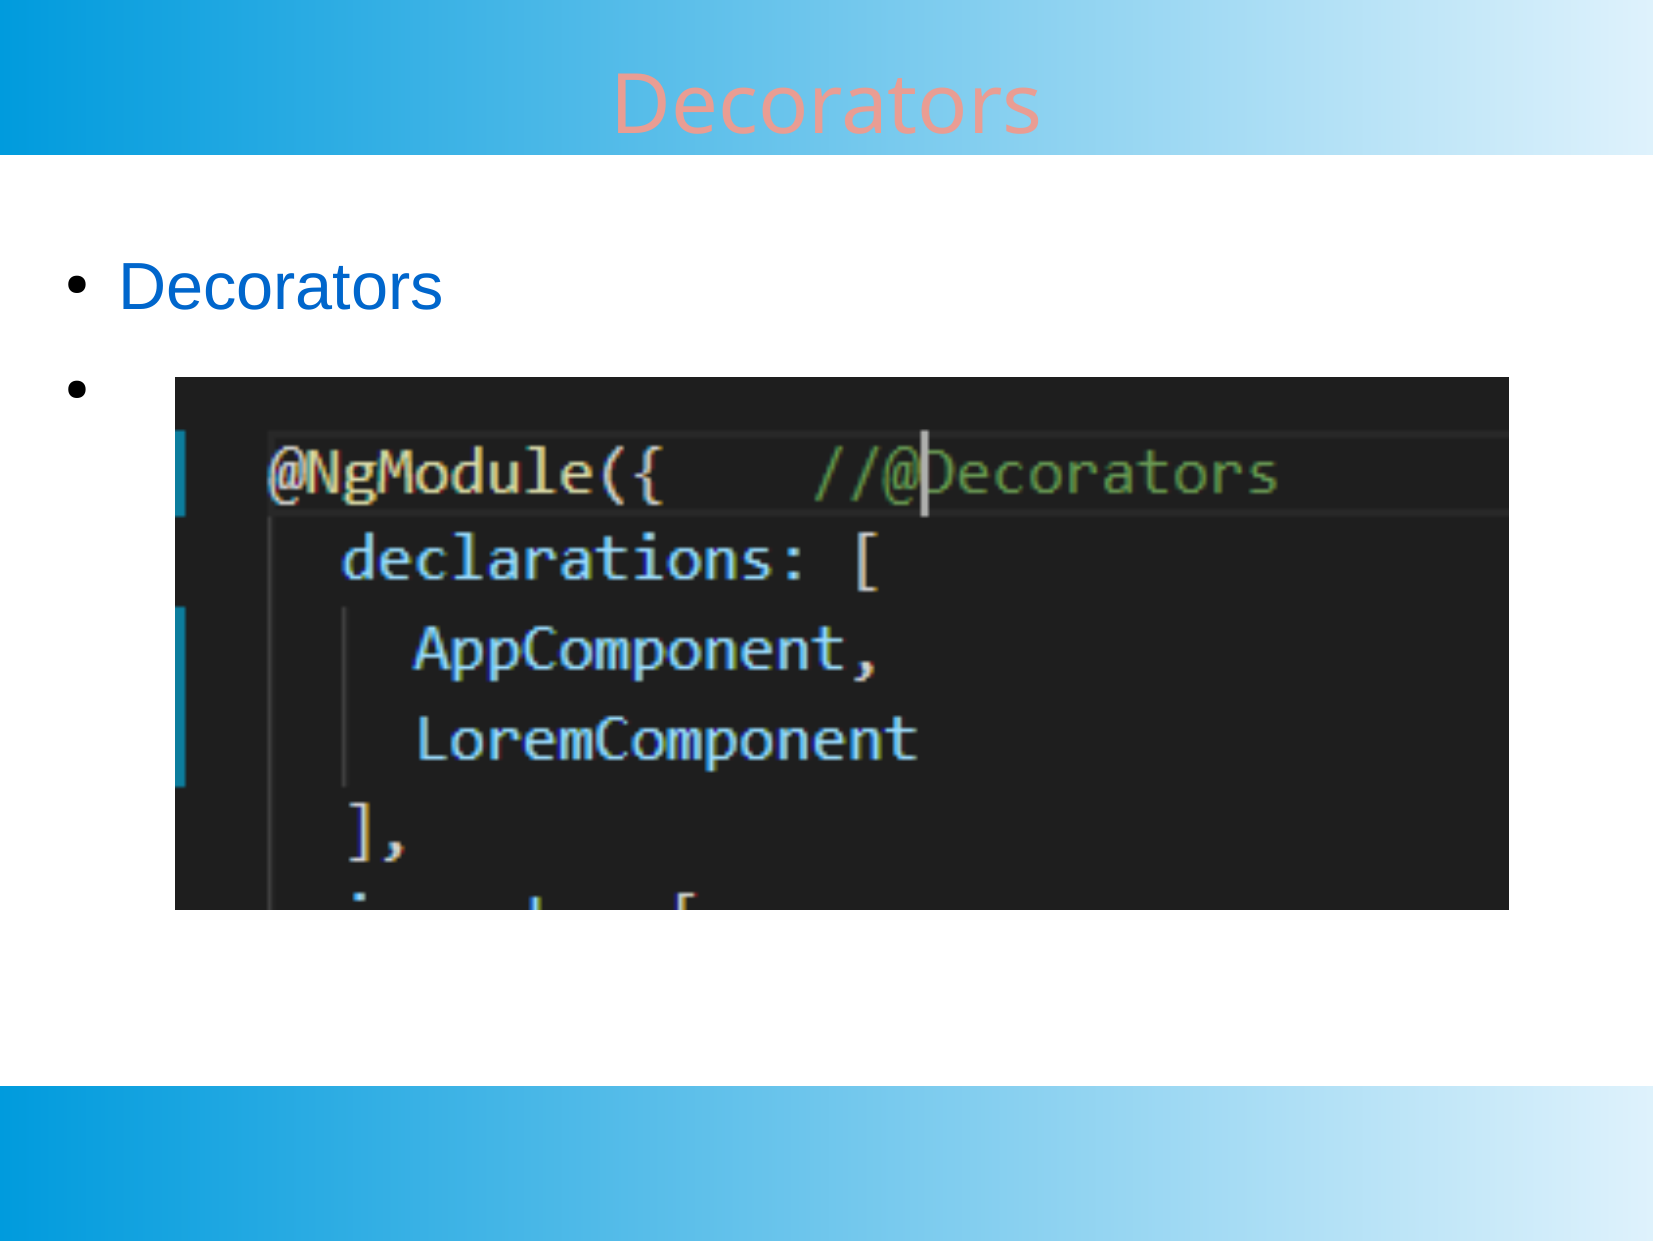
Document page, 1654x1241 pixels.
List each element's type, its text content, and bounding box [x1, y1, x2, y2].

title Decorators [82, 49, 1571, 155]
list Decorators [47, 249, 1536, 969]
picture [175, 377, 1509, 910]
